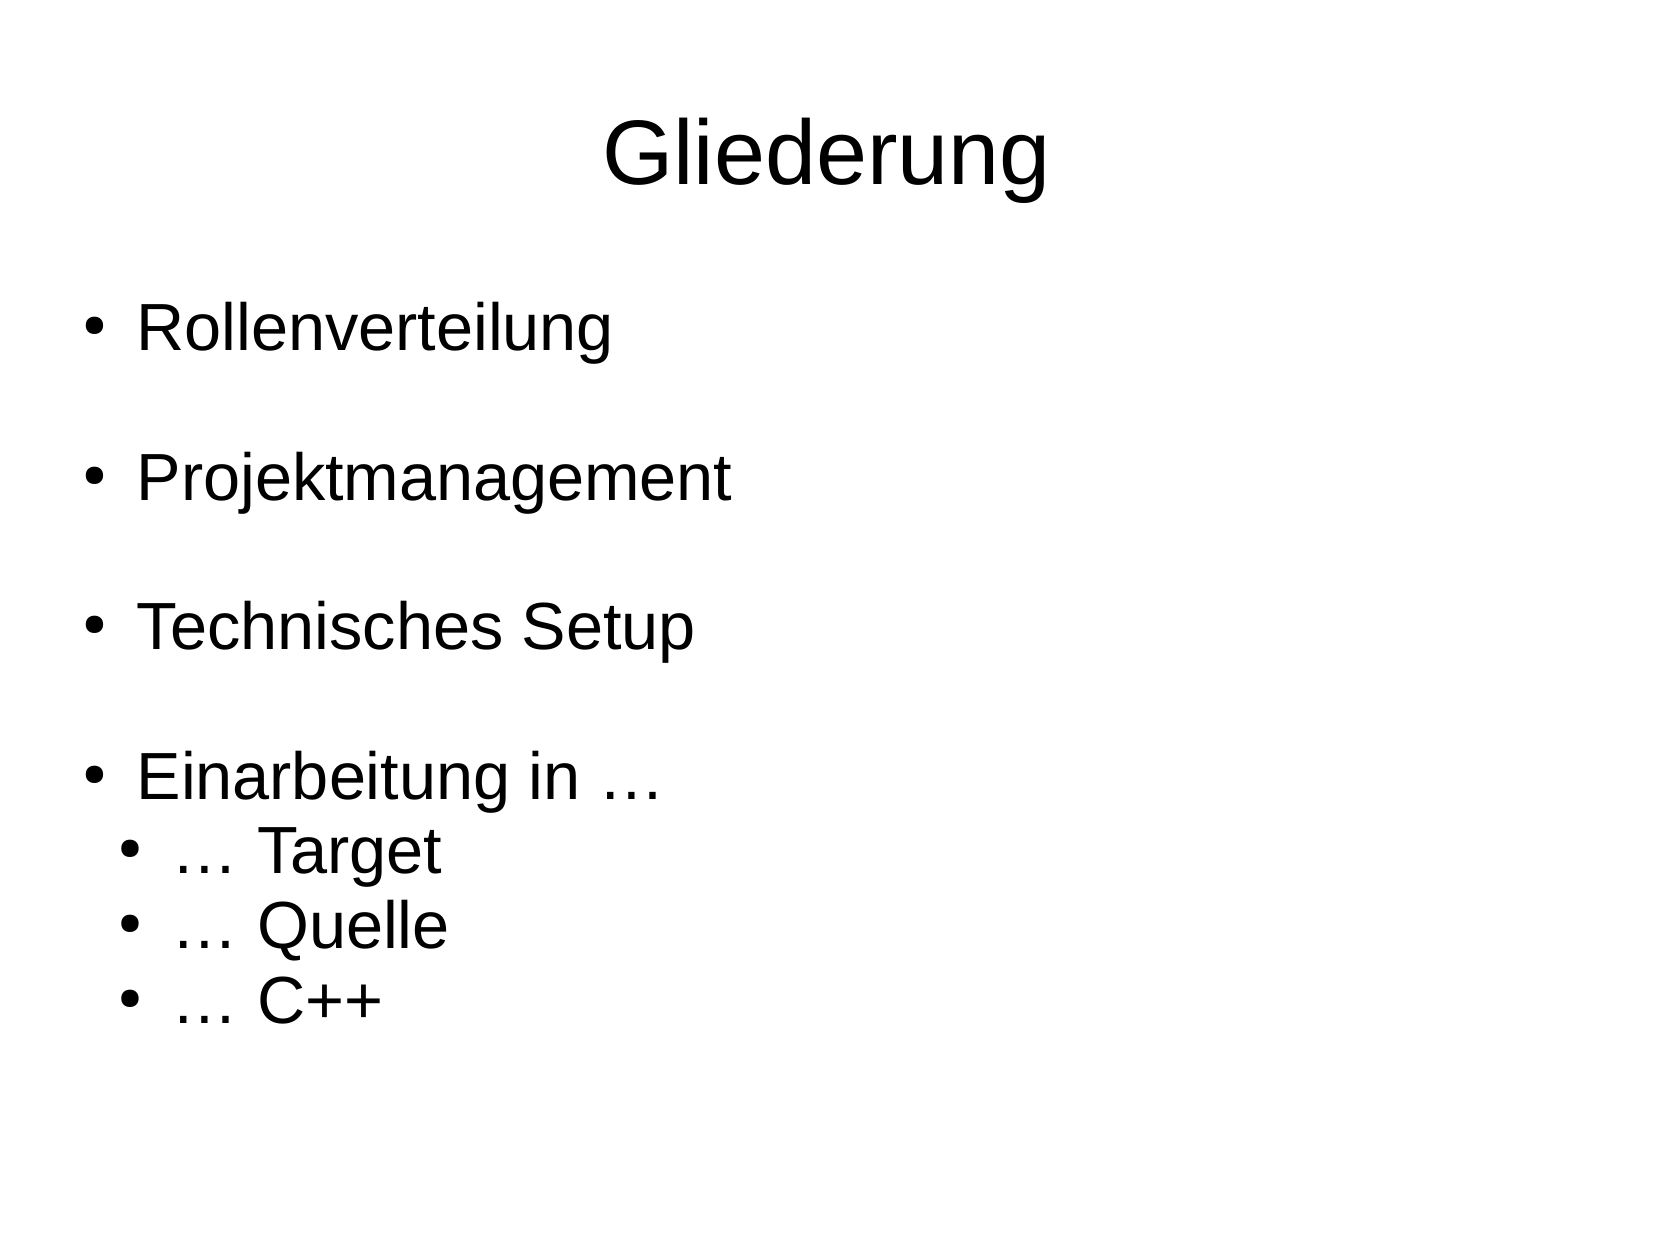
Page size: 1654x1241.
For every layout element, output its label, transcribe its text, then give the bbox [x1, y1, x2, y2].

title Gliederung [82, 49, 1571, 257]
subtitle Rollenverteilung Projektmanagement Technisches Setup Einarbeitung in … … Target … Quelle … C++ [82, 290, 1571, 1113]
